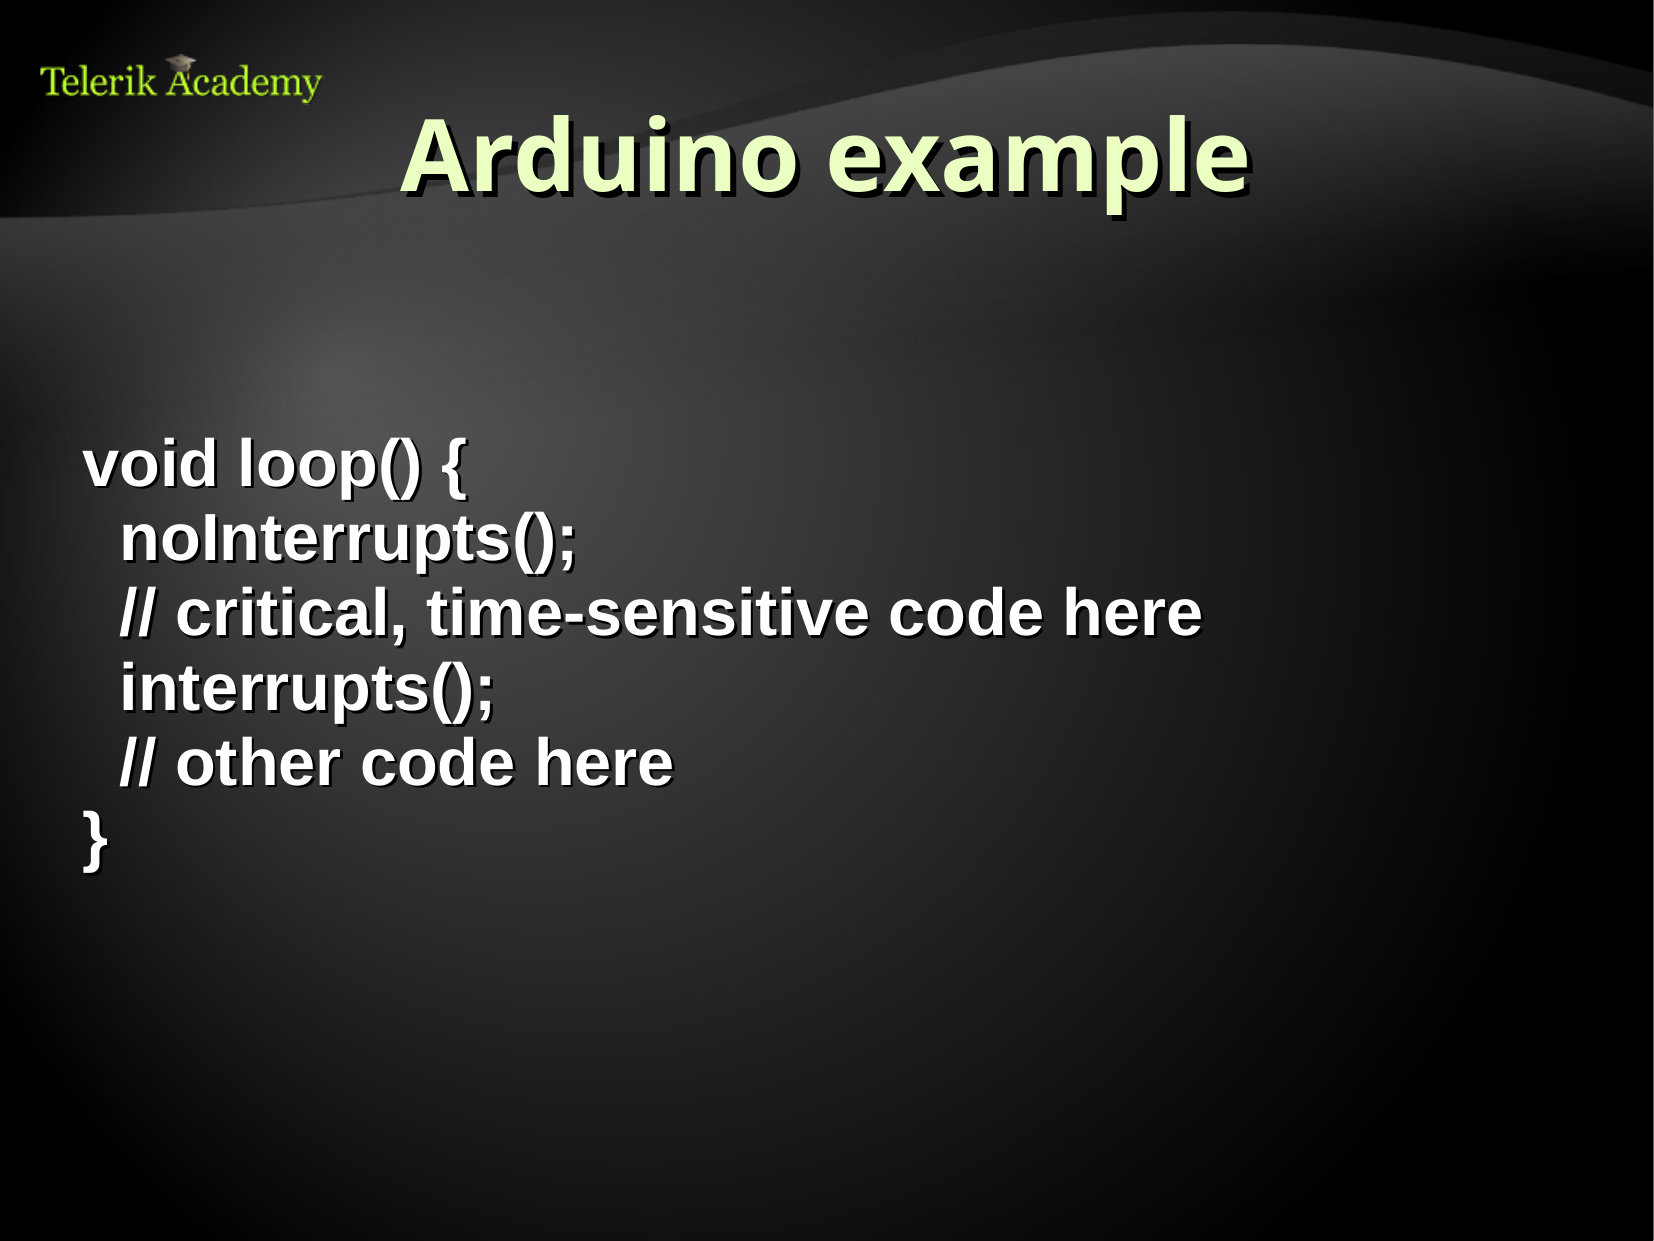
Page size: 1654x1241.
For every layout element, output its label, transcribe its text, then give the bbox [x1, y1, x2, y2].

subtitle void loop() { noInterrupts(); // critical, time-sensitive code here interrupts(); // other code here } [82, 290, 1538, 1010]
title Arduino example [82, 49, 1571, 257]
picture [0, 0, 1654, 1241]
